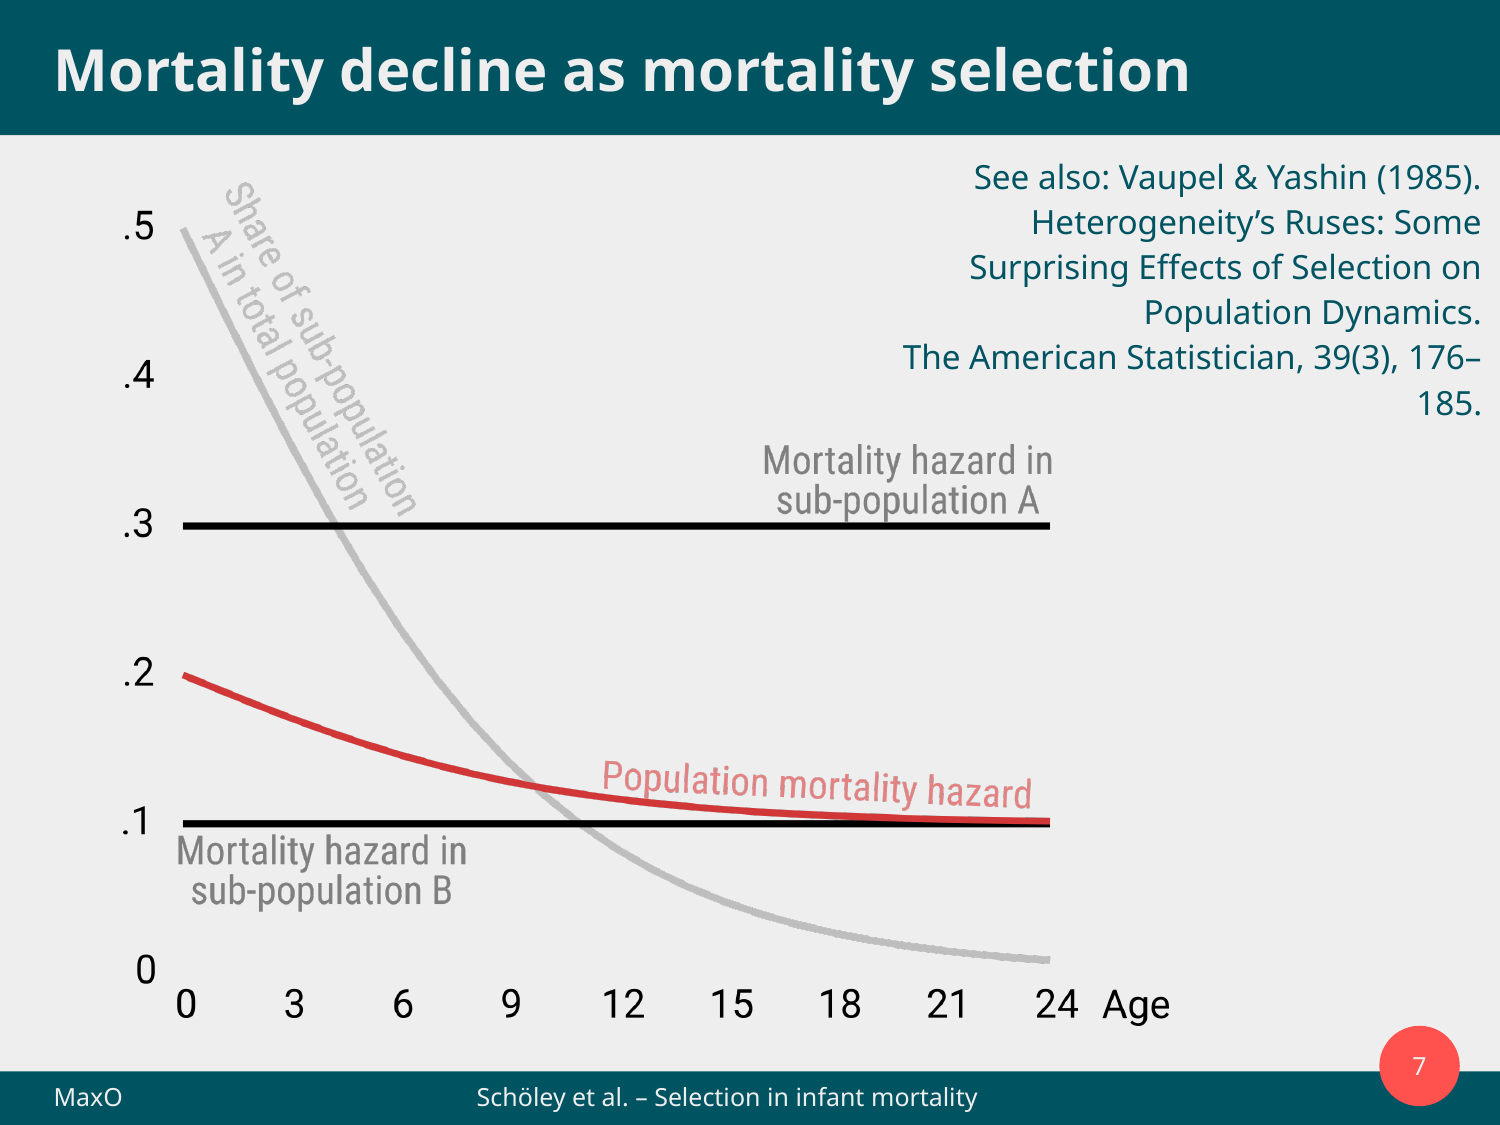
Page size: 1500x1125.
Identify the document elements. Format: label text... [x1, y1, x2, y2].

picture [123, 179, 1169, 1026]
title Mortality decline as mortality selection [53, 0, 1447, 141]
text_box See also: Vaupel & Yashin (1985). Heterogeneity’s Ruses: Some Surprising Effects of Selection on Population Dynamics. The American Statistician, 39(3), 176–185. [858, 146, 1498, 337]
